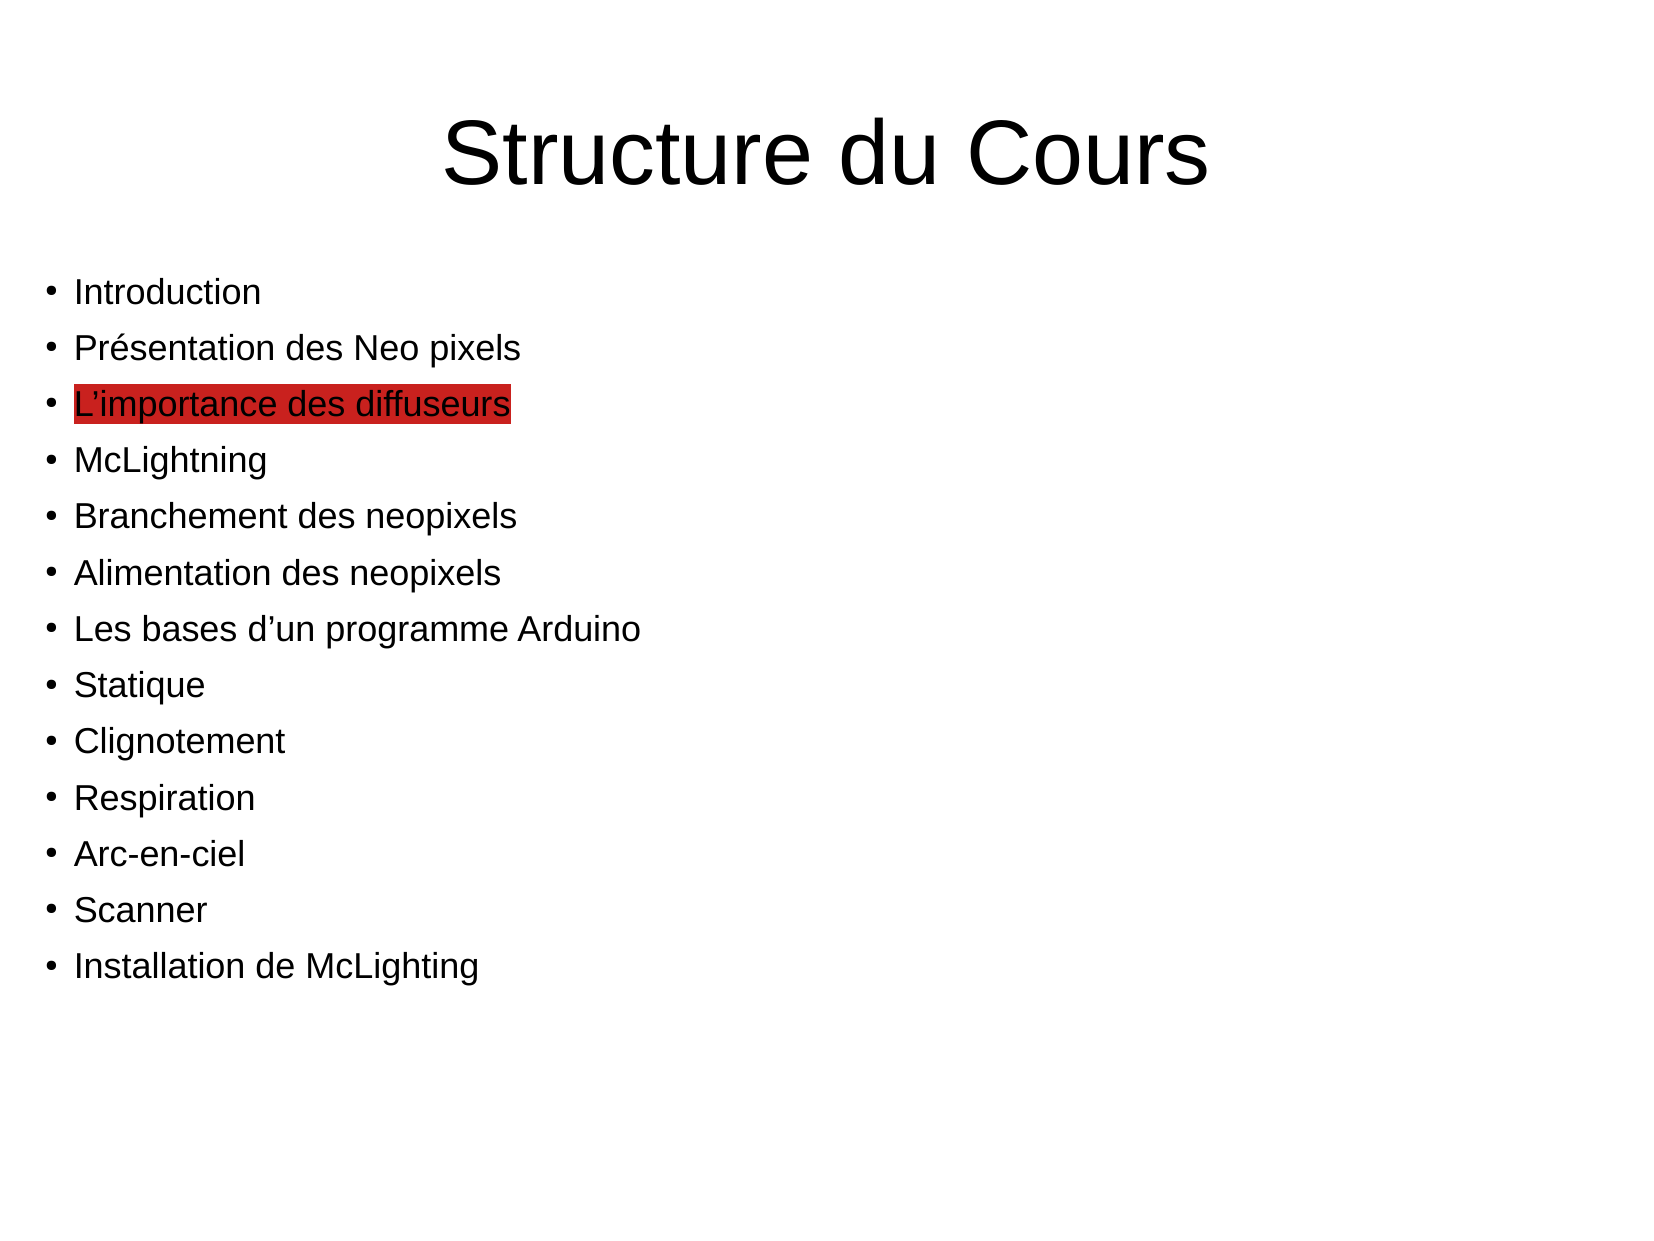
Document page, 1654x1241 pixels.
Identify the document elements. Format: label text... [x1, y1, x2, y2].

title Structure du Cours [82, 49, 1571, 257]
list Introduction Présentation des Neo pixels L’importance des diffuseurs McLightning Branchement des neopixels Alimentation des neopixels Les bases d’un programme Arduino Statique Clignotement Respiration Arc-en-ciel Scanner Installation de McLighting [35, 271, 1524, 991]
